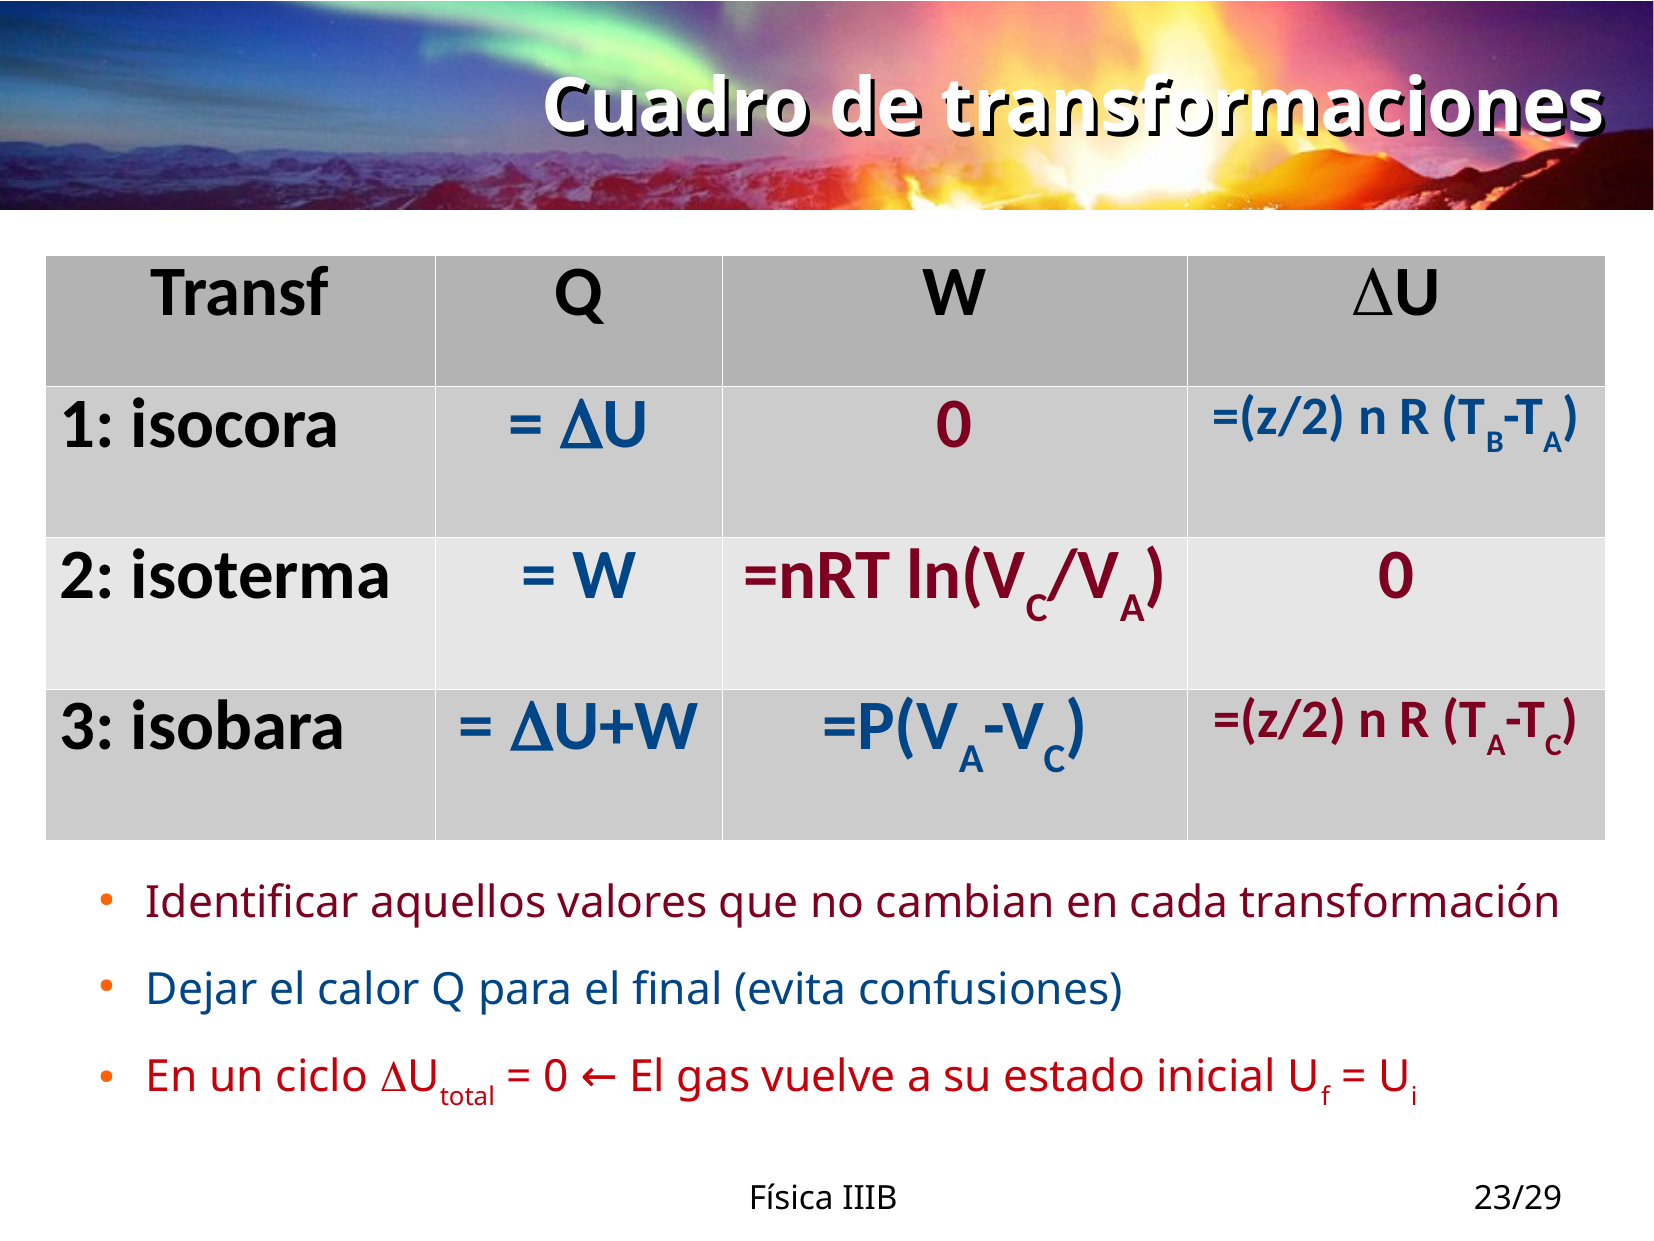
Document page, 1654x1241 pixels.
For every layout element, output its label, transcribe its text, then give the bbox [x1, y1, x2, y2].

table_cell = W [436, 538, 722, 689]
table_cell =(z/2) n R (TA-TC) [1188, 690, 1605, 840]
table_cell =(z/2) n R (TB-TA) [1188, 387, 1605, 537]
table_cell = DU [436, 387, 722, 537]
table_header W [723, 256, 1187, 386]
table_cell = DU+W [436, 690, 722, 840]
table_header Transf [46, 256, 435, 386]
table_cell 1: isocora [46, 387, 435, 537]
picture [0, 1, 1654, 210]
table_cell =P(VA-VC) [723, 690, 1187, 840]
table_cell 0 [723, 387, 1187, 537]
table_header Q [436, 256, 722, 386]
title Cuadro de transformaciones [45, 15, 1606, 191]
table_cell 0 [1188, 538, 1605, 689]
table_header DU [1188, 256, 1605, 386]
table_cell =nRT ln(VC/VA) [723, 538, 1187, 689]
list Identificar aquellos valores que no cambian en cada transformación Dejar el calor Q para el final (evita confusiones) En un ciclo DUtotal = 0 ← El gas vuelve a su estado inicial Uf = Ui [82, 870, 1571, 1156]
table_cell 2: isoterma [46, 538, 435, 689]
table_cell 3: isobara [46, 690, 435, 840]
